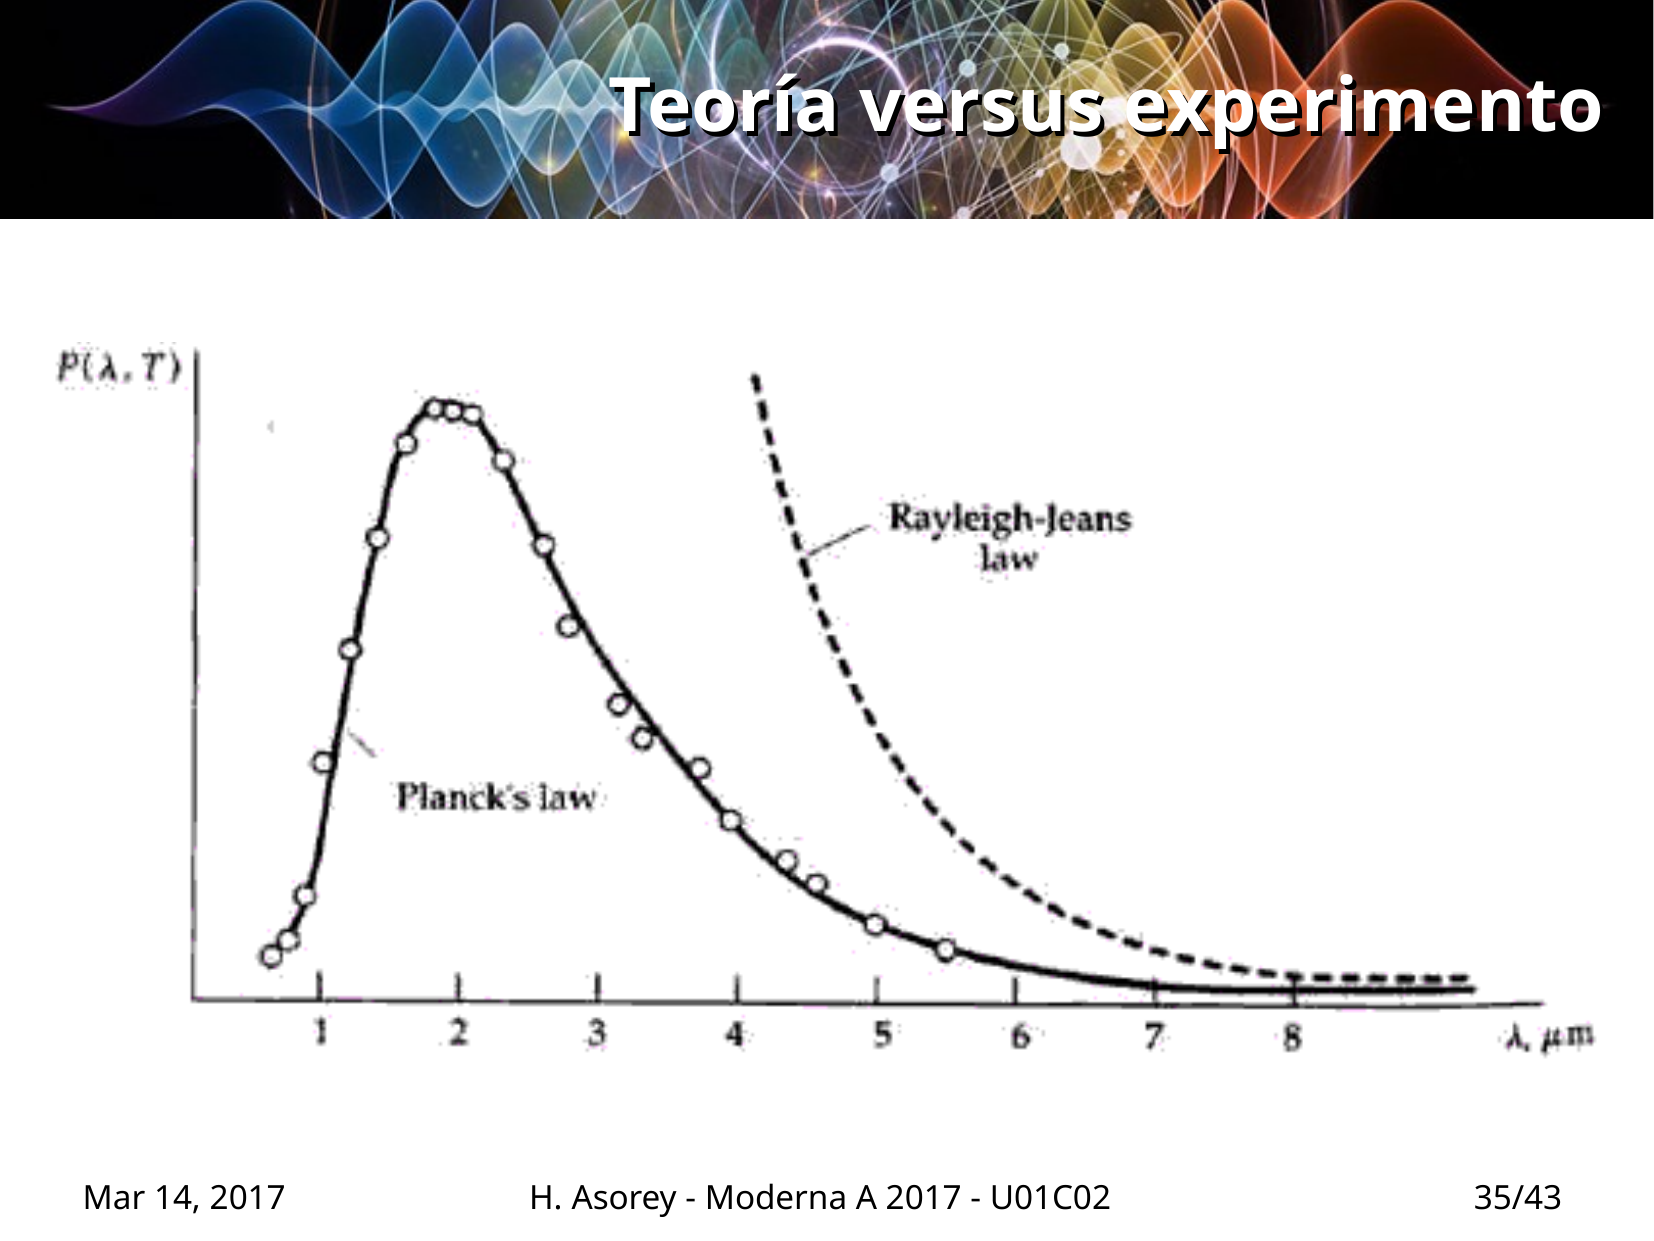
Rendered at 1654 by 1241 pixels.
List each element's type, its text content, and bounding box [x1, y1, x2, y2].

picture [45, 342, 1606, 1068]
picture [0, 0, 1654, 219]
title Teoría versus experimento [45, 15, 1606, 191]
